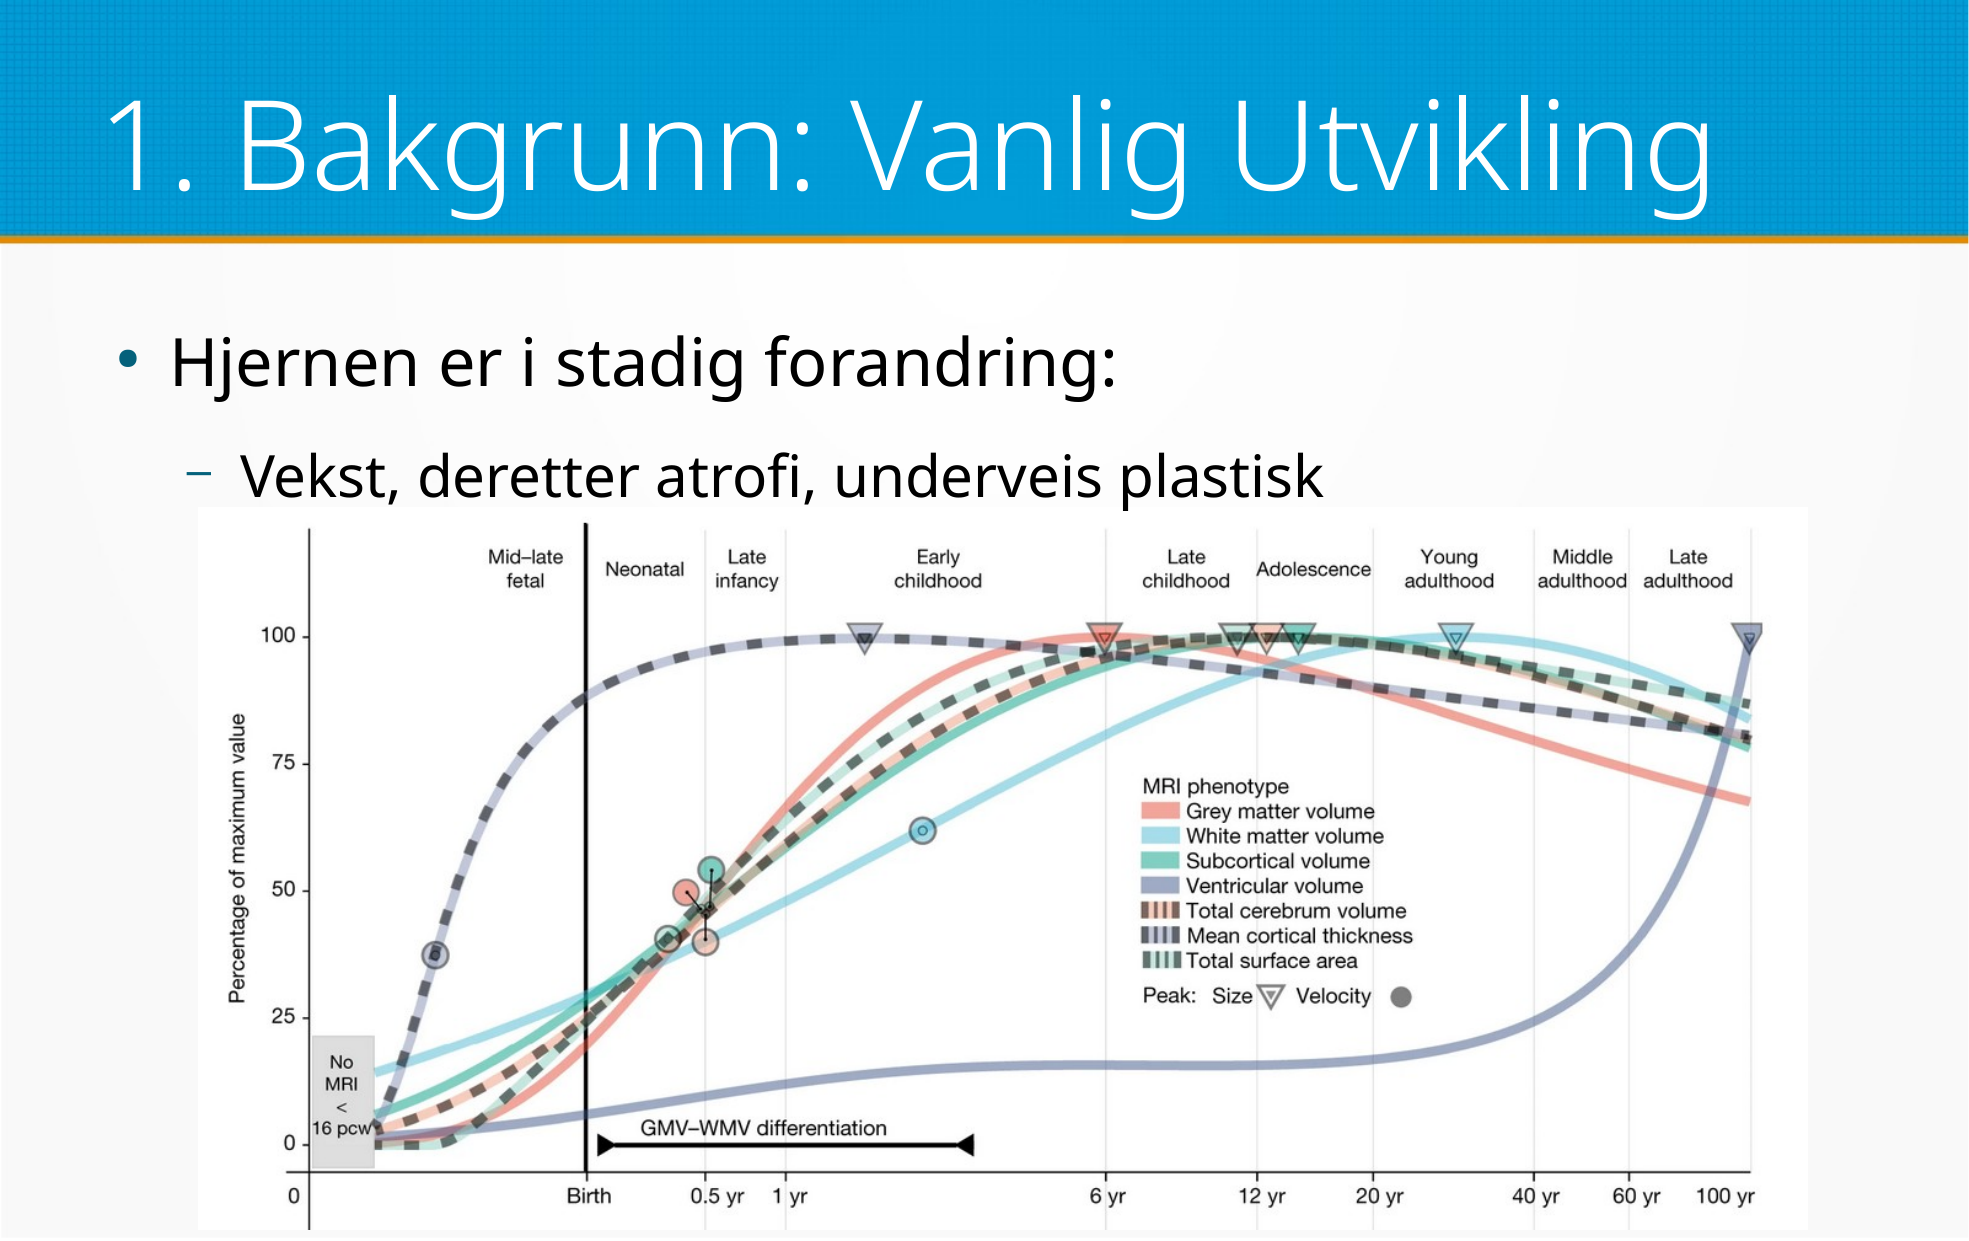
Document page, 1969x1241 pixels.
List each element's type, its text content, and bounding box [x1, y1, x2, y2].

title 1. Bakgrunn: Vanlig Utvikling [98, 19, 1870, 227]
list Hjernen er i stadig forandring: Vekst, deretter atrofi, underveis plastisk [98, 315, 1861, 1081]
picture [0, 233, 1969, 1241]
